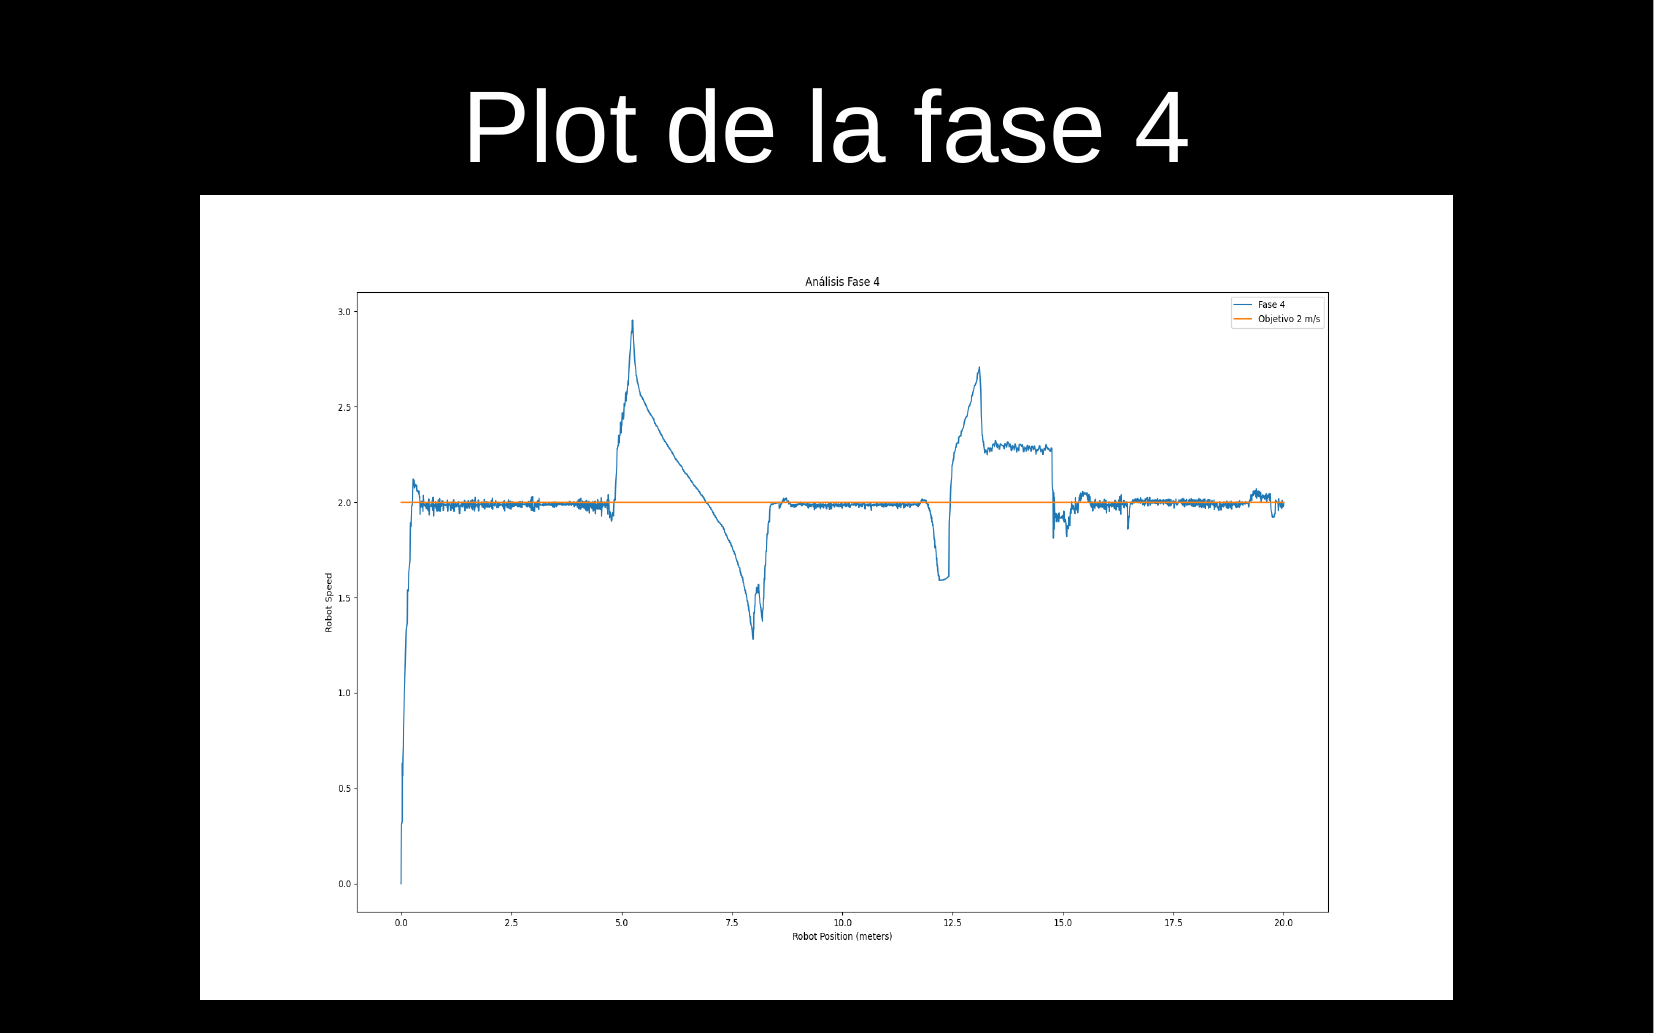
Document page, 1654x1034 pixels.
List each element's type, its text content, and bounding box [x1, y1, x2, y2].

picture [200, 195, 1453, 1000]
title Plot de la fase 4 [82, 41, 1571, 214]
